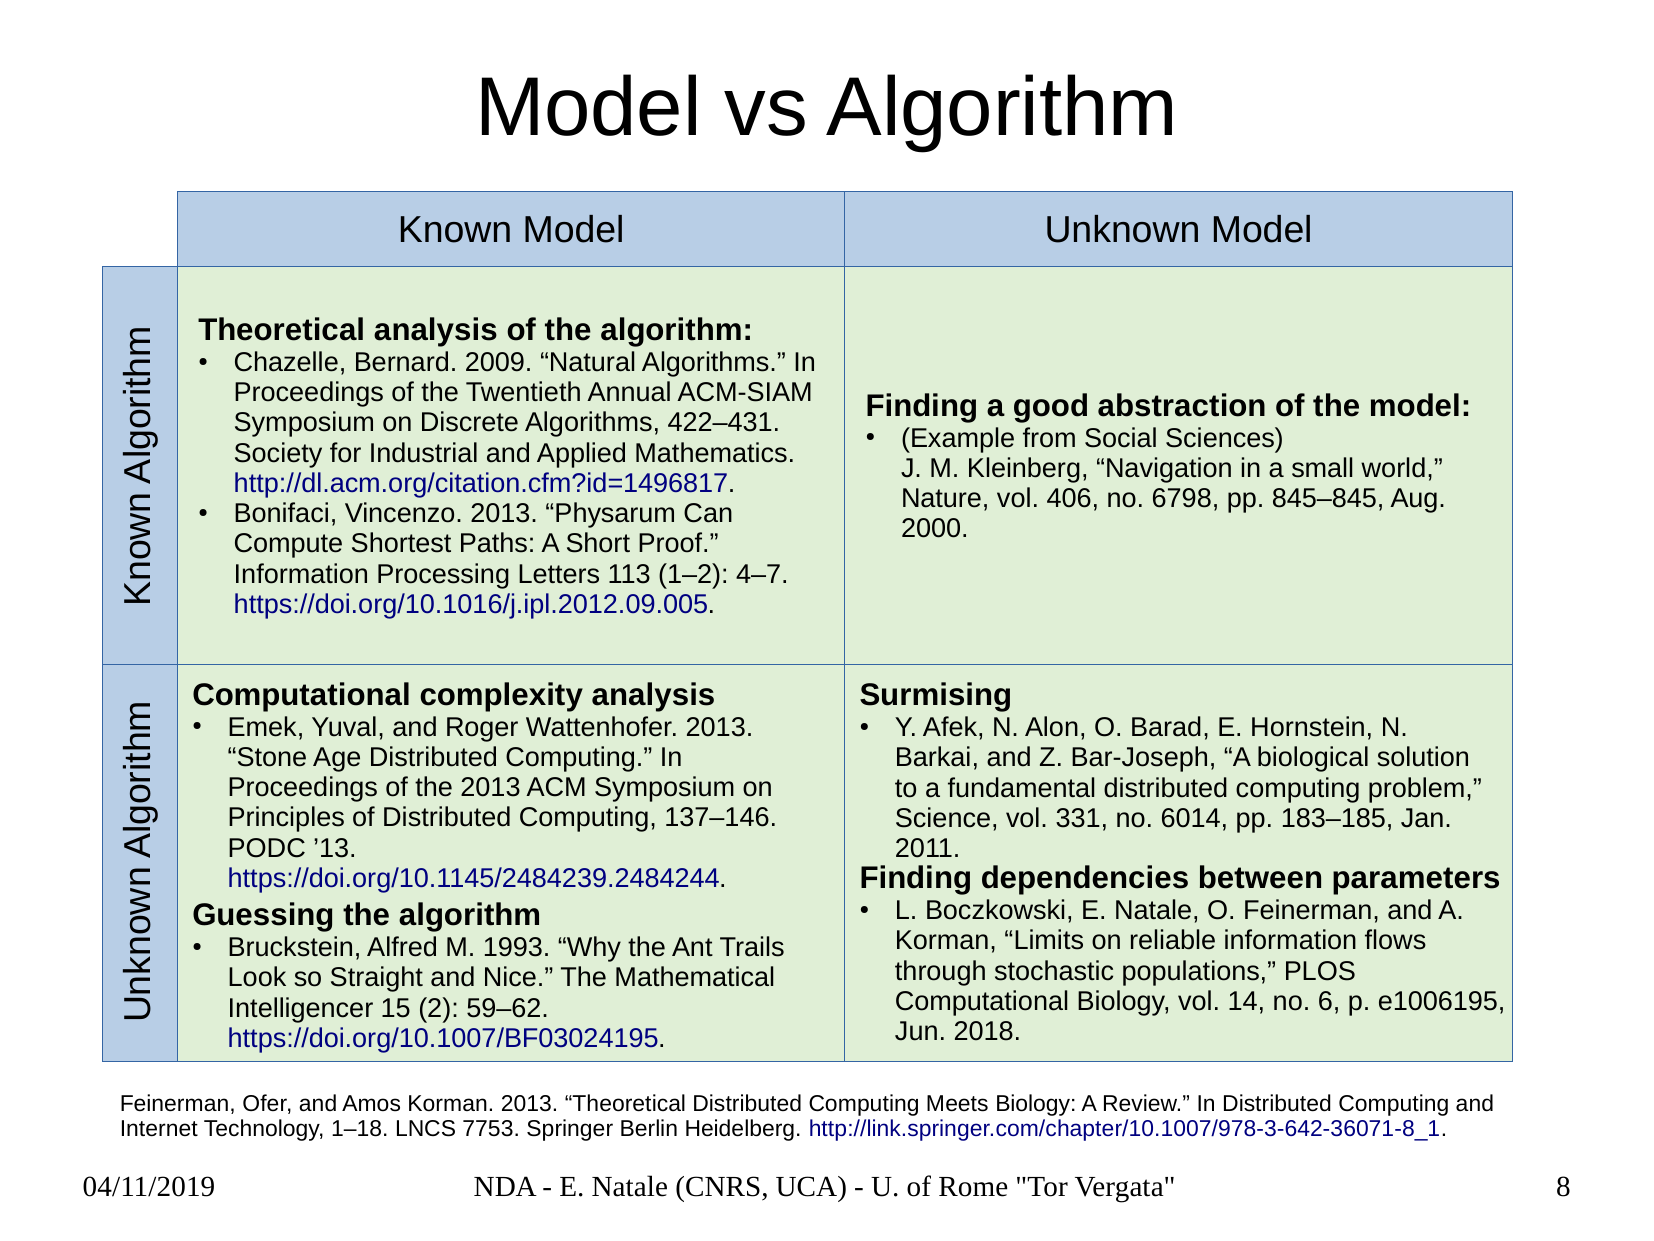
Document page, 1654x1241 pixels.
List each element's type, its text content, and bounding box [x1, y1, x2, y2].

text_box [102, 266, 108, 1062]
text_box Guessing the algorithm Bruckstein, Alfred M. 1993. “Why the Ant Trails Look so Straight and Nice.” The Mathematical Intelligencer 15 (2): 59–62. https://doi.org/10.1007/BF03024195. [177, 890, 863, 1061]
text_box Finding a good abstraction of the model: (Example from Social Sciences) J. M. Kleinberg, “Navigation in a small world,” Nature, vol. 406, no. 6798, pp. 845–845, Aug. 2000. [850, 266, 1513, 664]
text_box Surmising Y. Afek, N. Alon, O. Barad, E. Hornstein, N. Barkai, and Z. Bar-Joseph, “A biological solution to a fundamental distributed computing problem,” Science, vol. 331, no. 6014, pp. 183–185, Jan. 2011. [845, 664, 1513, 847]
text_box Known Model [177, 191, 844, 267]
text_box Unknown Algorithm [108, 662, 166, 1062]
text_box Theoretical analysis of the algorithm: Chazelle, Bernard. 2009. “Natural Algorithms.” In Proceedings of the Twentieth Annual ACM-SIAM Symposium on Discrete Algorithms, 422–431. Society for Industrial and Applied Mathematics. http://dl.acm.org/citation.cfm?id=1496817. Bonifaci, Vincenzo. 2013. “Physarum Can Compute Shortest Paths: A Short Proof.” Information Processing Letters 113 (1–2): 4–7. https://doi.org/10.1016/j.ipl.2012.09.005. [183, 266, 846, 665]
text_box [846, 267, 850, 664]
title Model vs Algorithm [82, 49, 1571, 165]
text_box Feinerman, Ofer, and Amos Korman. 2013. “Theoretical Distributed Computing Meets Biology: A Review.” In Distributed Computing and Internet Technology, 1–18. LNCS 7753. Springer Berlin Heidelberg. http://link.springer.com/chapter/10.1007/978-3-642-36071-8_1. [105, 1083, 1516, 1150]
text_box Known Algorithm [108, 266, 166, 662]
text_box Finding dependencies between parameters L. Boczkowski, E. Natale, O. Feinerman, and A. Korman, “Limits on reliable information flows through stochastic populations,” PLOS Computational Biology, vol. 14, no. 6, p. e1006195, Jun. 2018. [845, 847, 1531, 1060]
text_box [166, 266, 1513, 1062]
text_box Unknown Model [844, 191, 1513, 267]
text_box Computational complexity analysis Emek, Yuval, and Roger Wattenhofer. 2013. “Stone Age Distributed Computing.” In Proceedings of the 2013 ACM Symposium on Principles of Distributed Computing, 137–146. PODC ’13. https://doi.org/10.1145/2484239.2484244. [177, 663, 845, 890]
